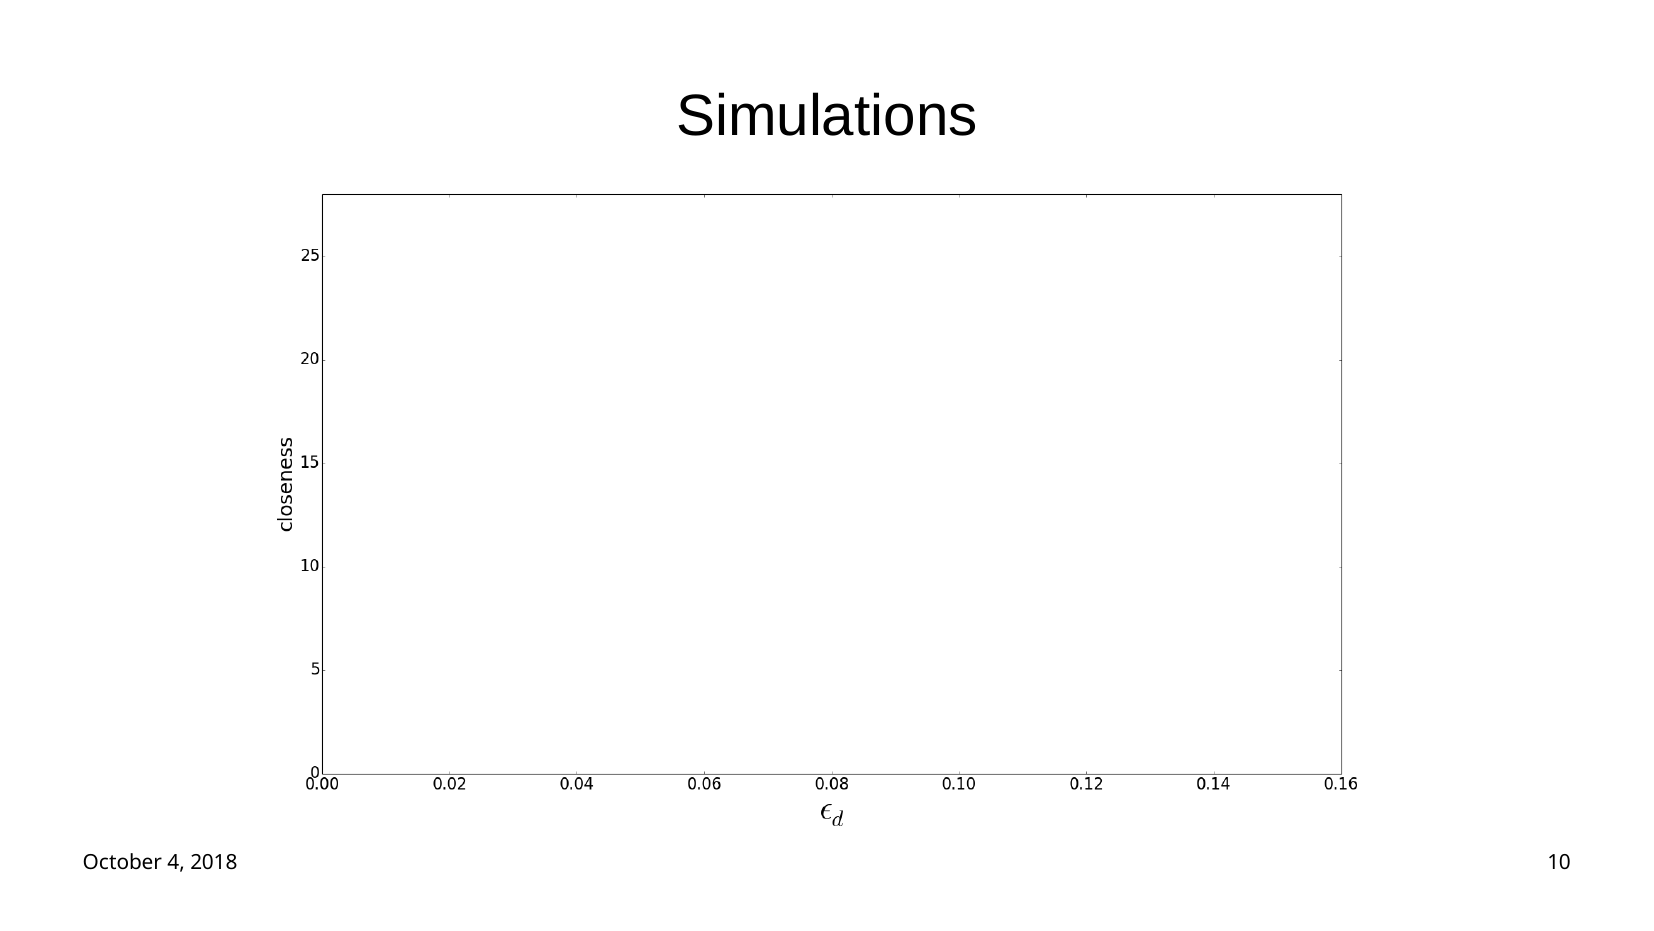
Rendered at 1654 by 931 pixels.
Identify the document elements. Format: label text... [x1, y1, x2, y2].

picture [277, 186, 1361, 828]
title Simulations [83, 37, 1572, 193]
